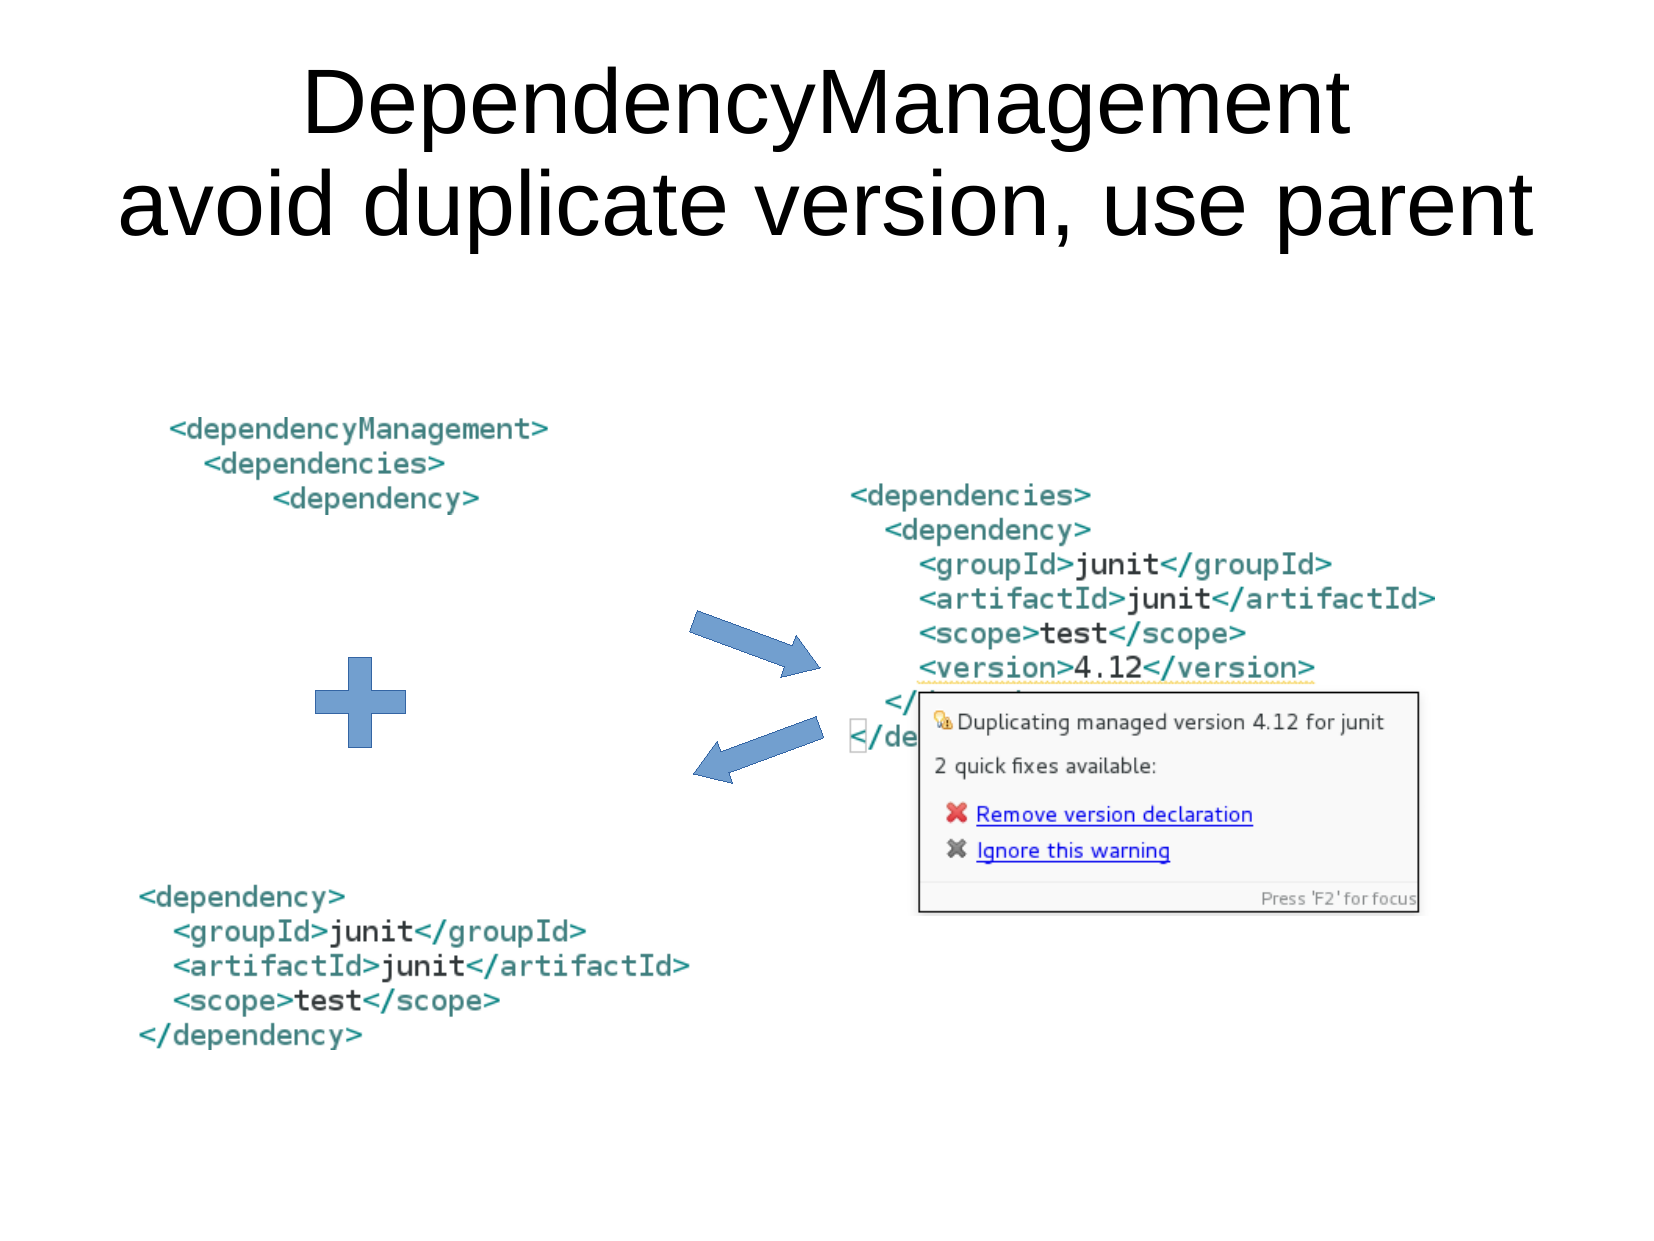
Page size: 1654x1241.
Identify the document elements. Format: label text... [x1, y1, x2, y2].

text_box [315, 657, 406, 748]
title DependencyManagement avoid duplicate version, use parent [82, 49, 1571, 257]
picture [161, 417, 559, 515]
picture [132, 882, 691, 1051]
text_box [689, 610, 821, 678]
text_box [693, 716, 824, 784]
picture [842, 479, 1435, 916]
